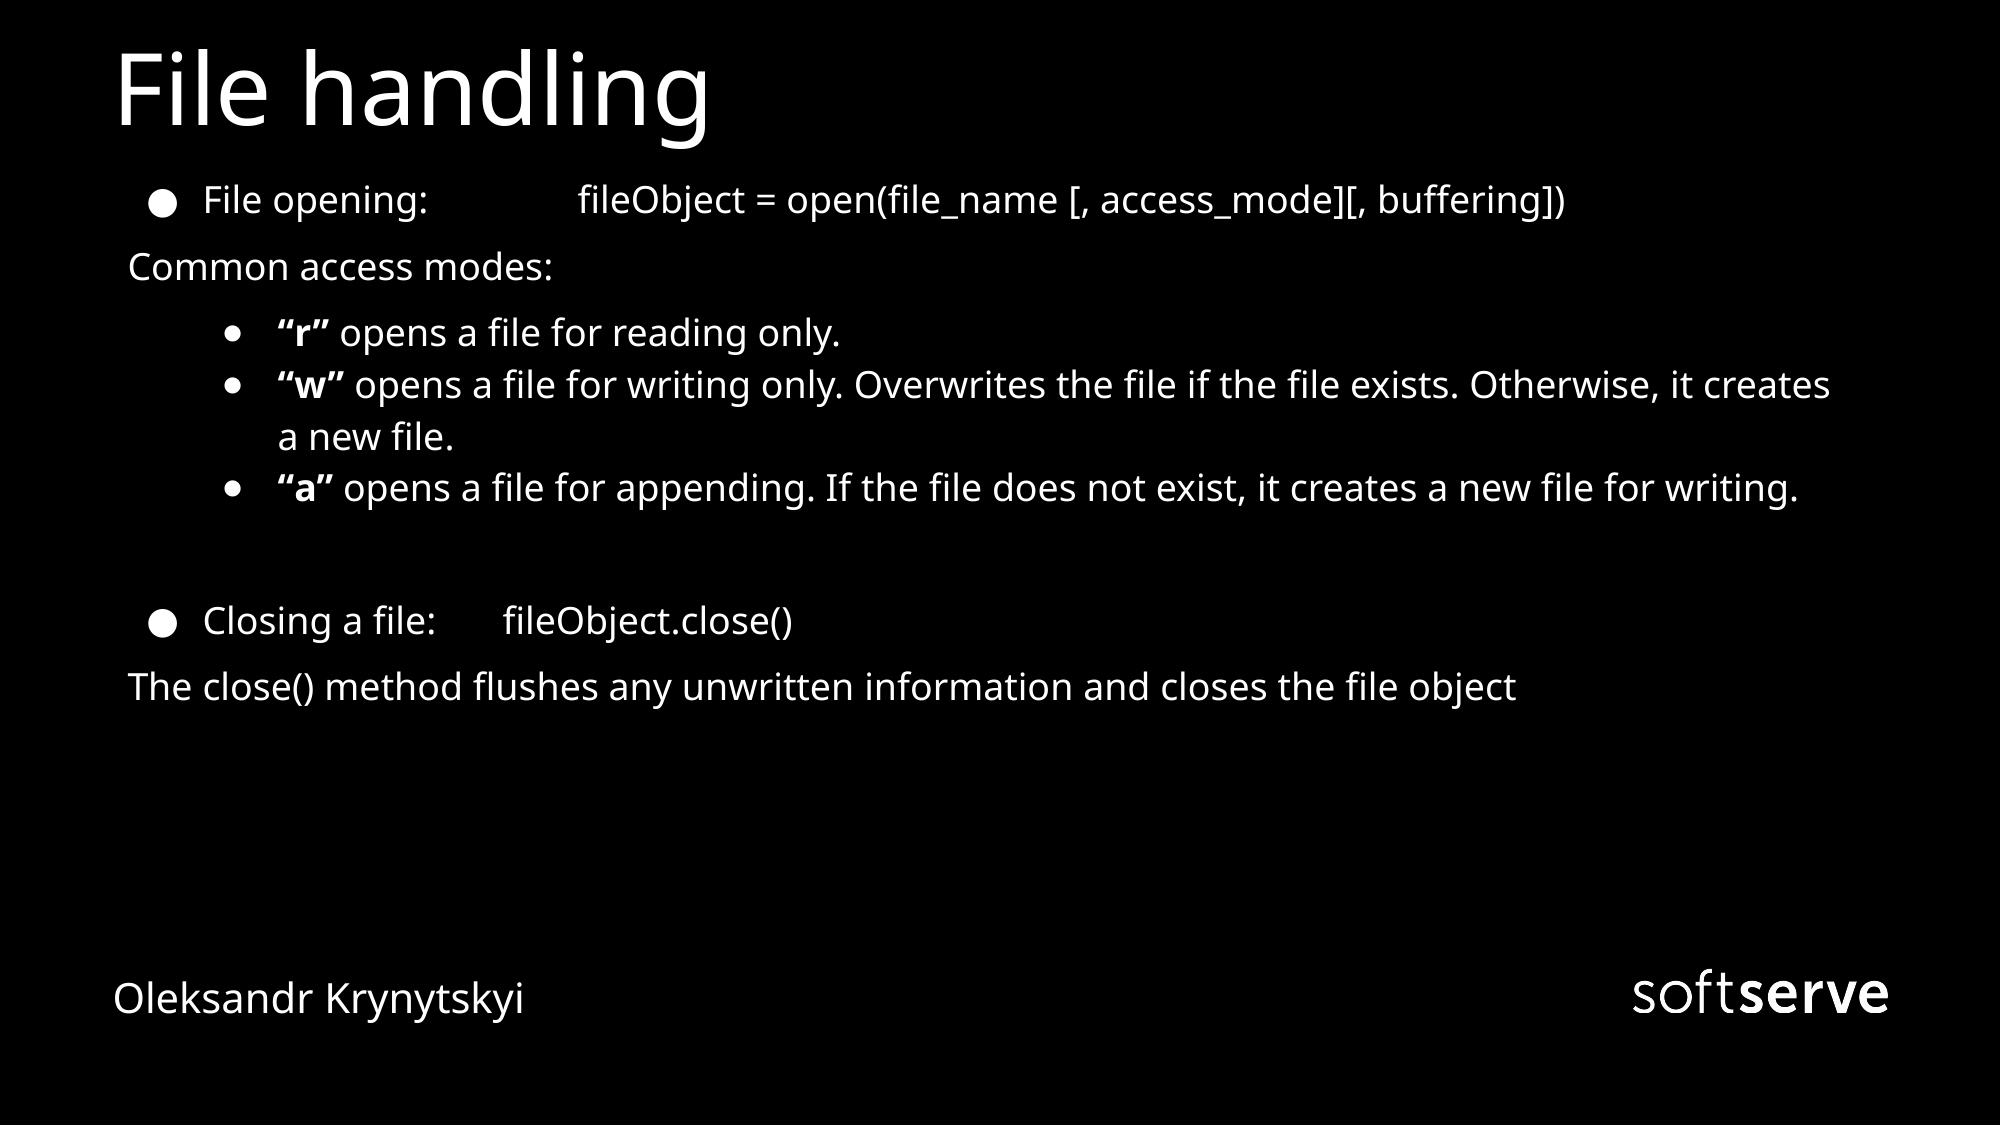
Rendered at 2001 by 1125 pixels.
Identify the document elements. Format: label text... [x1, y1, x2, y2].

picture [1633, 968, 1888, 1013]
list Oleksandr Krynytskyi [112, 970, 682, 1019]
title File handling [112, 33, 1888, 154]
text_box File opening: fileObject = open(file_name [, access_mode][, buffering]) Common access modes: “r” opens a file for reading only. “w” opens a file for writing only. Overwrites the file if the file exists. Otherwise, it creates a new file. “a” opens a file for appending. If the file does not exist, it creates a new file for writing. Closing a file: fileObject.close() The close() method flushes any unwritten information and closes the file object [112, 154, 1888, 939]
